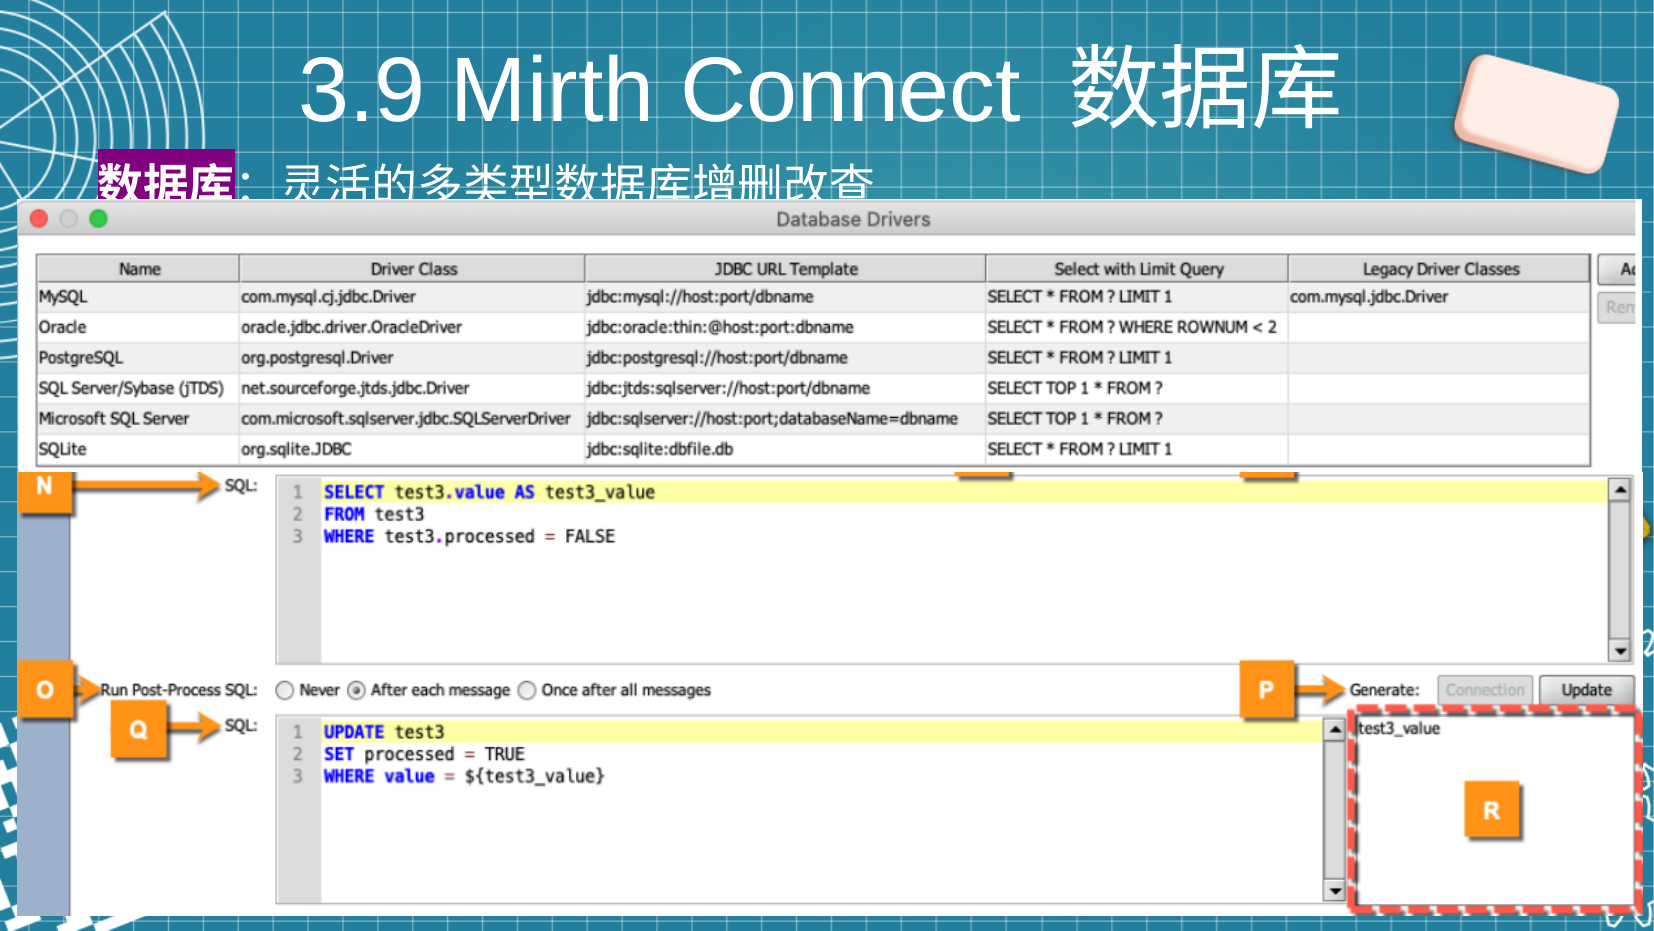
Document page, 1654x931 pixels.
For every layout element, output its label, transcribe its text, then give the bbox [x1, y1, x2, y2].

text_box 数据库：灵活的多类型数据库增删改查 [82, 141, 1595, 199]
title 3.9 Mirth Connect 数据库 [76, 29, 1565, 133]
picture [0, 0, 1654, 931]
